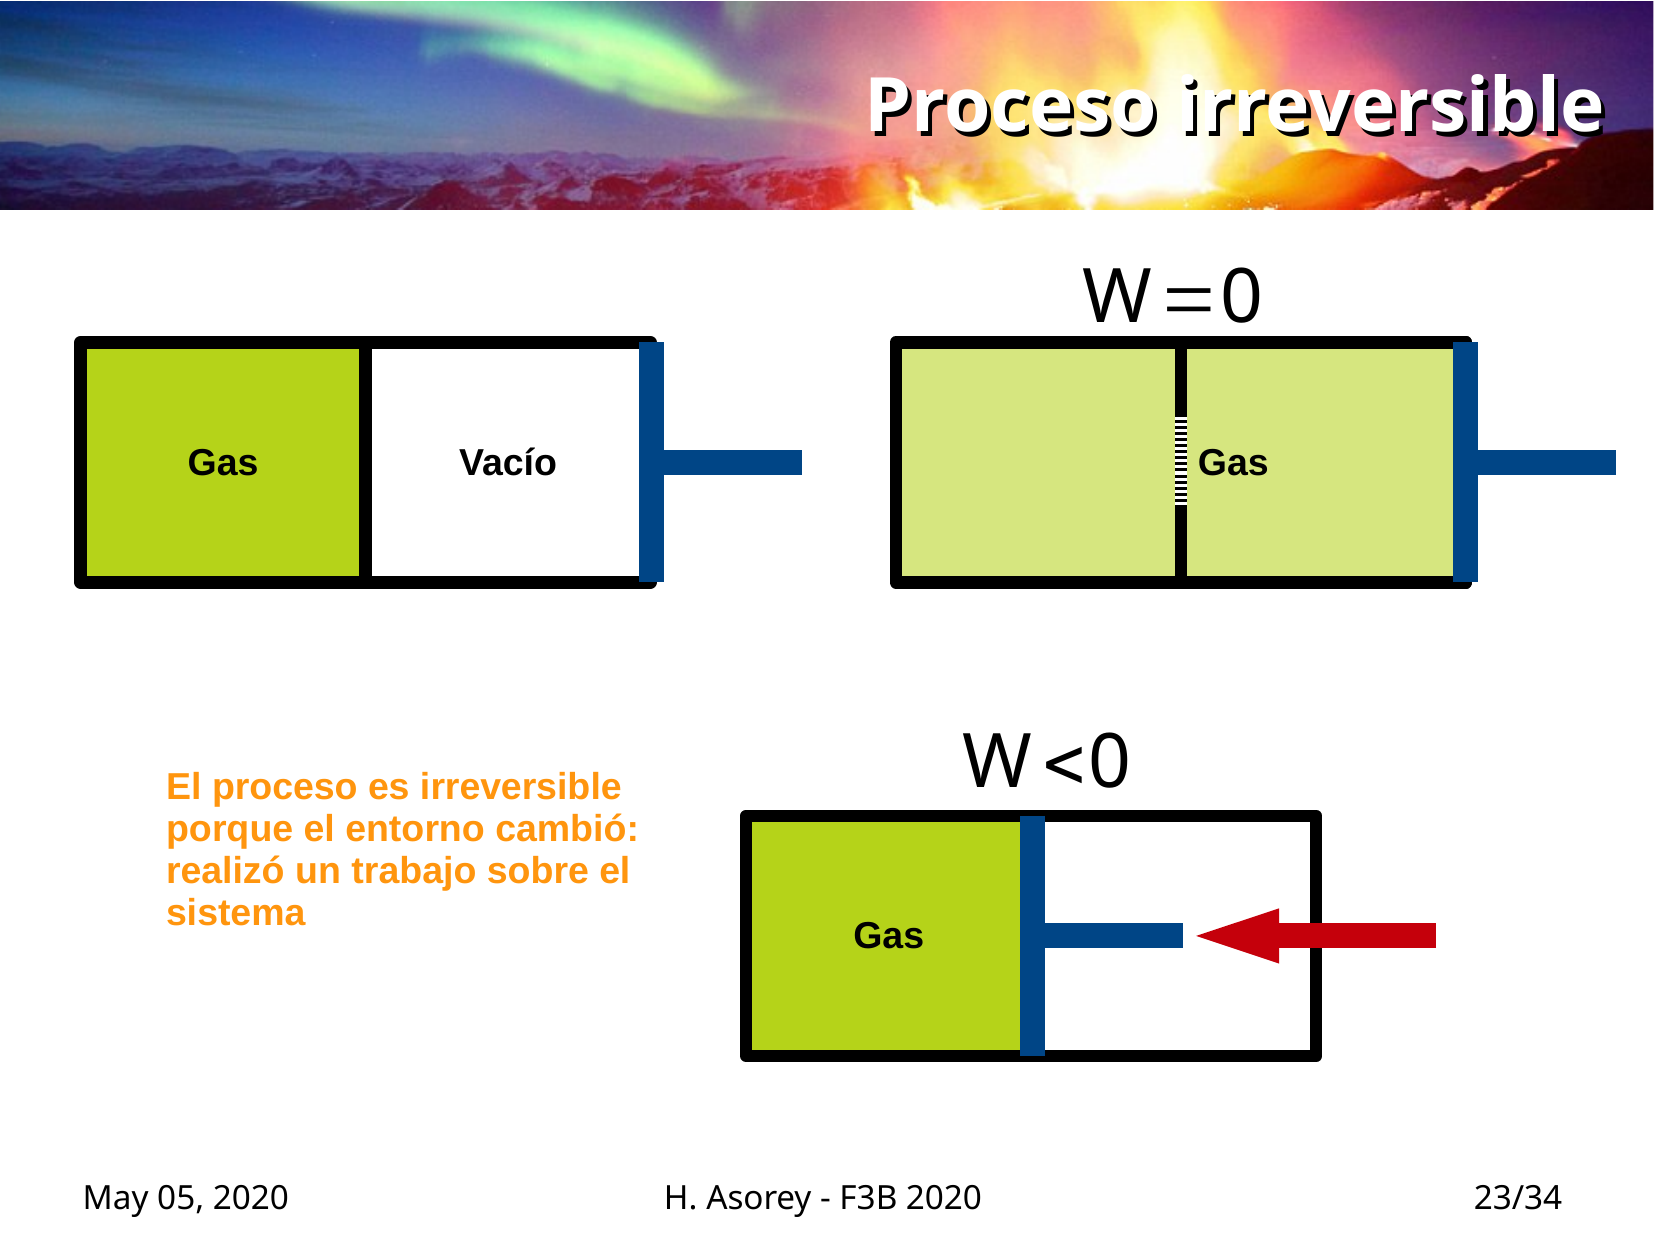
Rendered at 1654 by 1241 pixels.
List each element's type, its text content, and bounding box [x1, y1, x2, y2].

title Proceso irreversible [45, 15, 1606, 191]
text_box Gas [752, 815, 1025, 1056]
text_box Vacío [365, 342, 651, 583]
text_box Gas [895, 342, 1175, 583]
text_box Gas [80, 342, 365, 583]
text_box El proceso es irreversible porque el entorno cambió: realizó un trabajo sobre el sistema [151, 758, 752, 1129]
text_box Gas [1187, 349, 1453, 576]
chart [1073, 250, 1281, 343]
picture [0, 1, 1654, 210]
chart [953, 715, 1149, 807]
